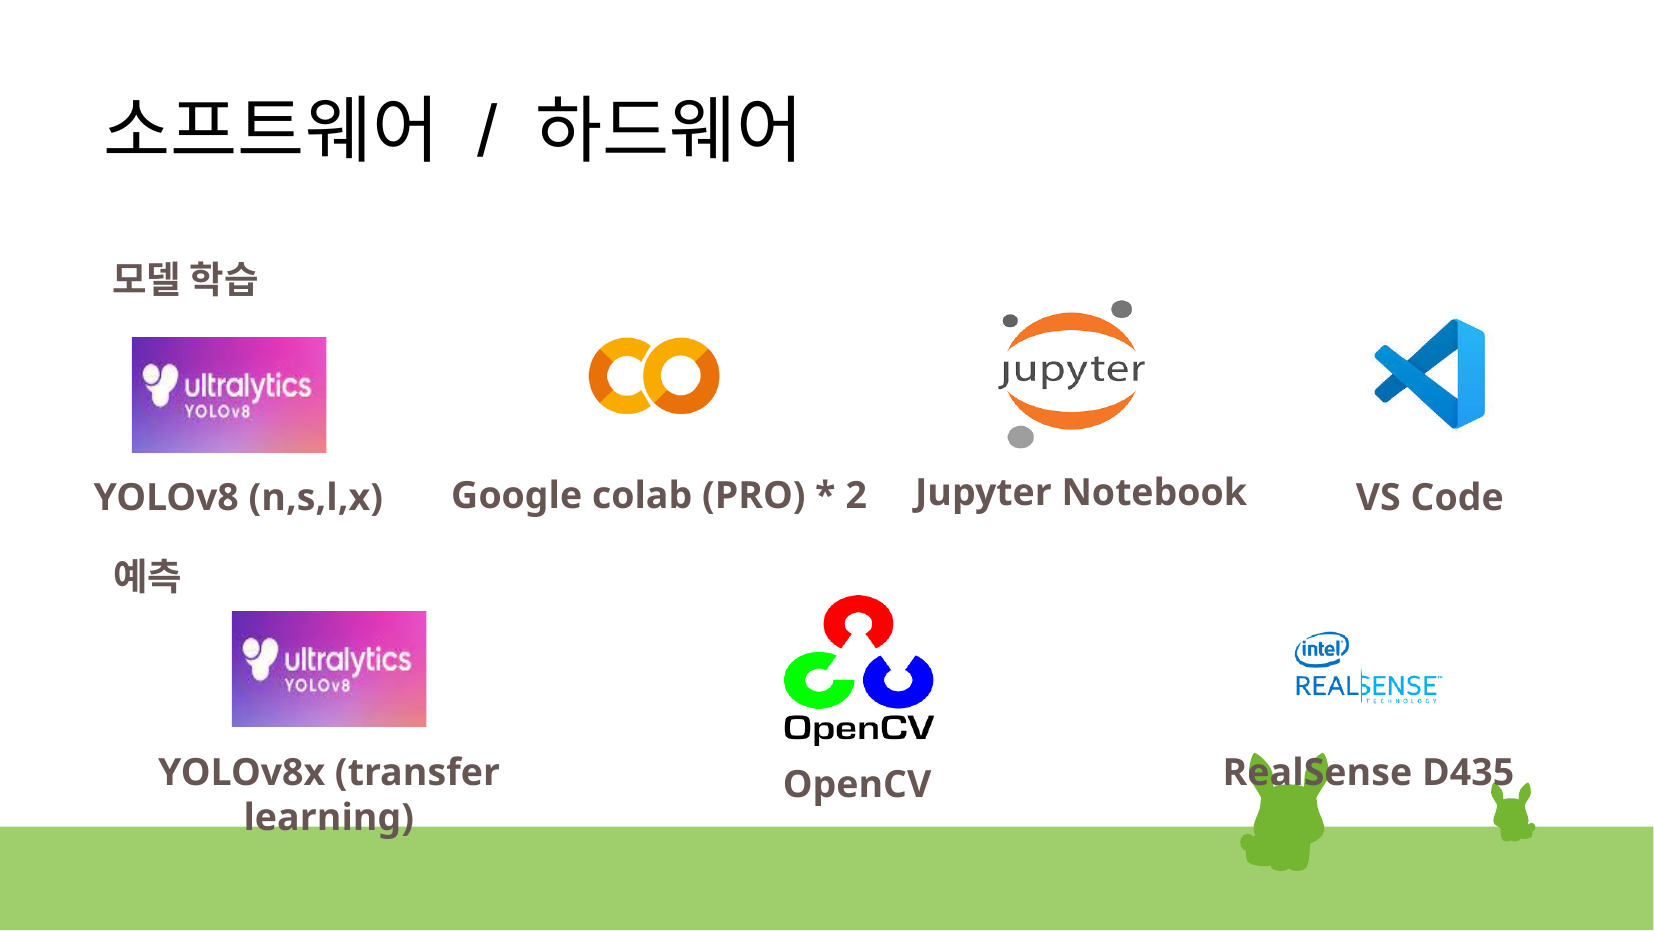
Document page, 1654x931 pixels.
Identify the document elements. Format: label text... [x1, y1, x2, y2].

text_box YOLOv8 (n,s,l,x) [72, 465, 404, 526]
text_box VS Code [1279, 465, 1581, 526]
text_box OpenCV [767, 752, 950, 813]
text_box YOLOv8x (transfer learning) [62, 740, 596, 846]
text_box Google colab (PRO) * 2 [421, 463, 898, 524]
picture [996, 298, 1147, 449]
text_box RealSense D435 [1191, 740, 1546, 801]
text_box Jupyter Notebook [888, 460, 1274, 521]
text_box 소프트웨어 / 하드웨어 [88, 42, 883, 187]
picture [1293, 594, 1444, 745]
picture [1354, 298, 1505, 449]
text_box 모델 학습 [97, 248, 325, 309]
picture [231, 611, 427, 727]
picture [131, 337, 327, 453]
text_box 예측 [98, 544, 219, 606]
picture [783, 595, 934, 746]
picture [578, 300, 729, 451]
